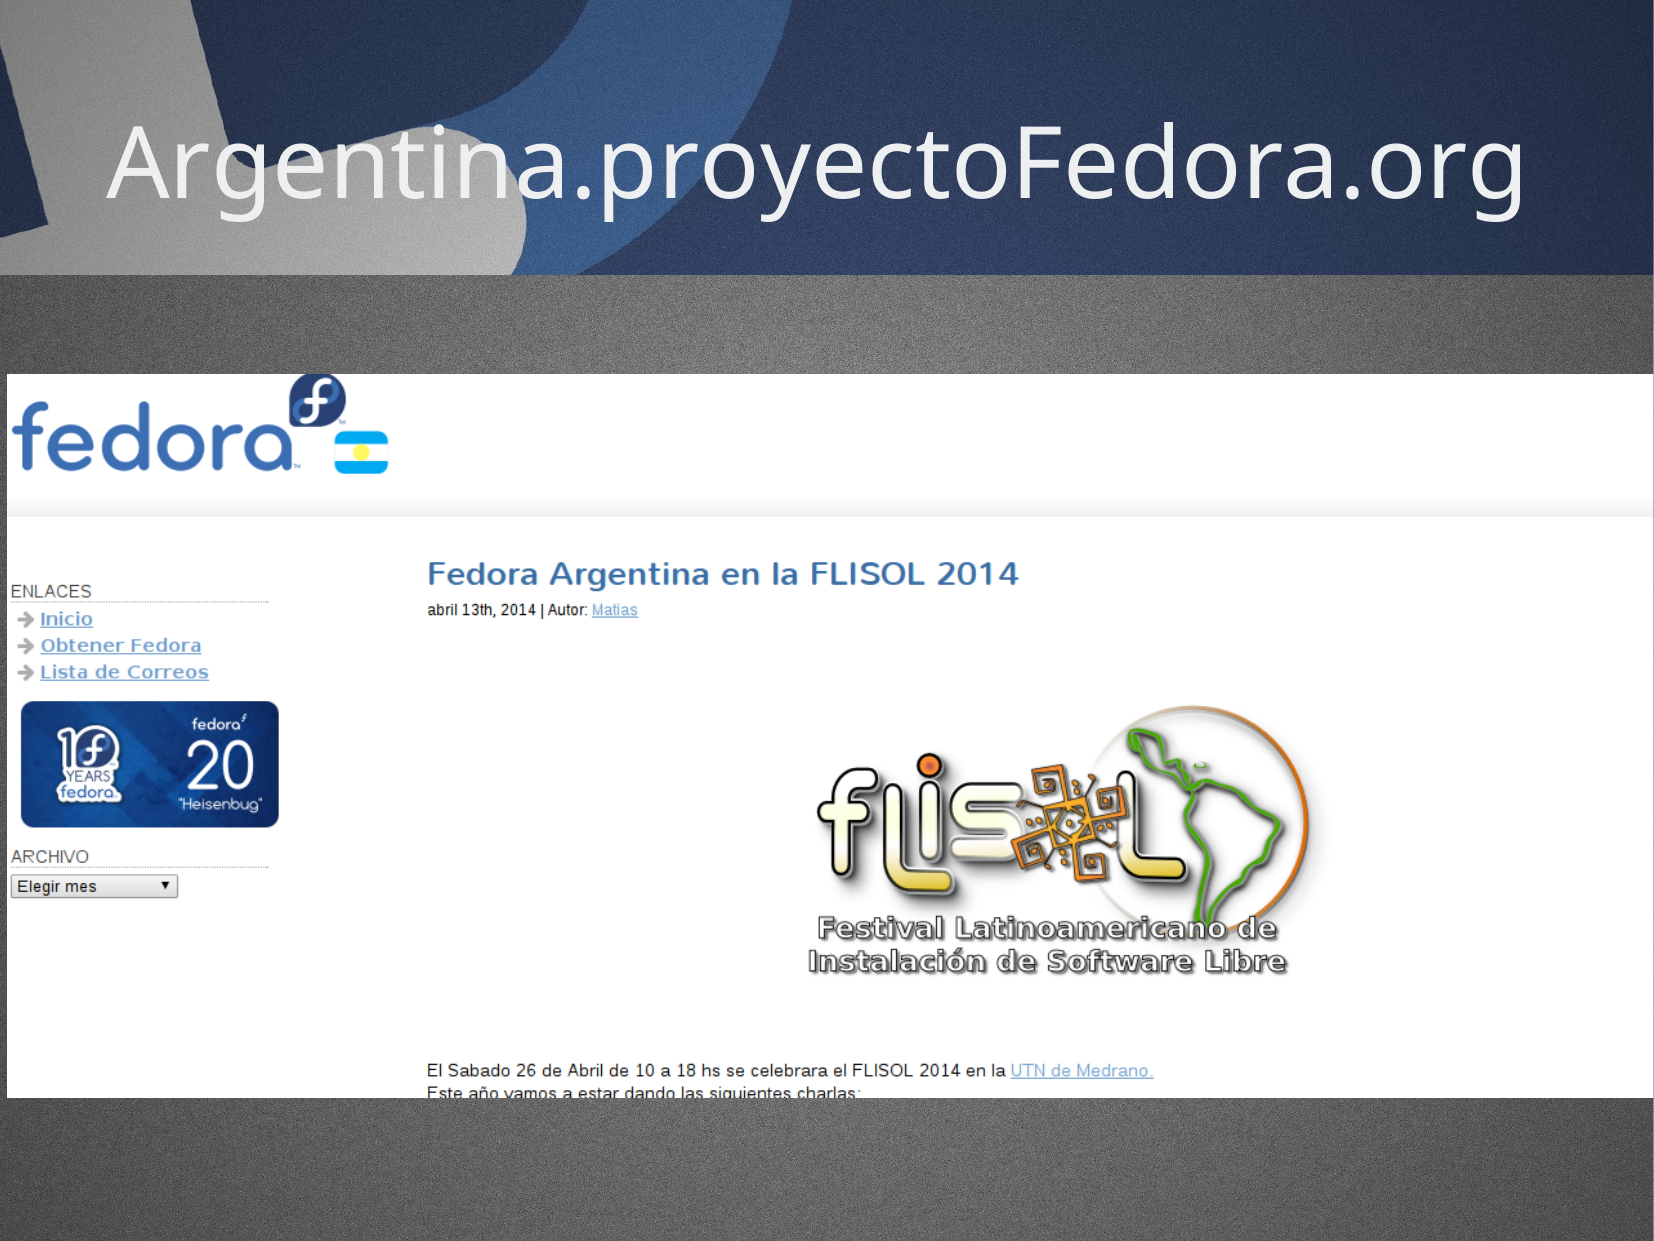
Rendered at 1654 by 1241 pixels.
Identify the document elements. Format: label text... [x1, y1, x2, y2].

text_box Argentina.proyectoFedora.org [60, 58, 1577, 266]
picture [0, 0, 1654, 1241]
